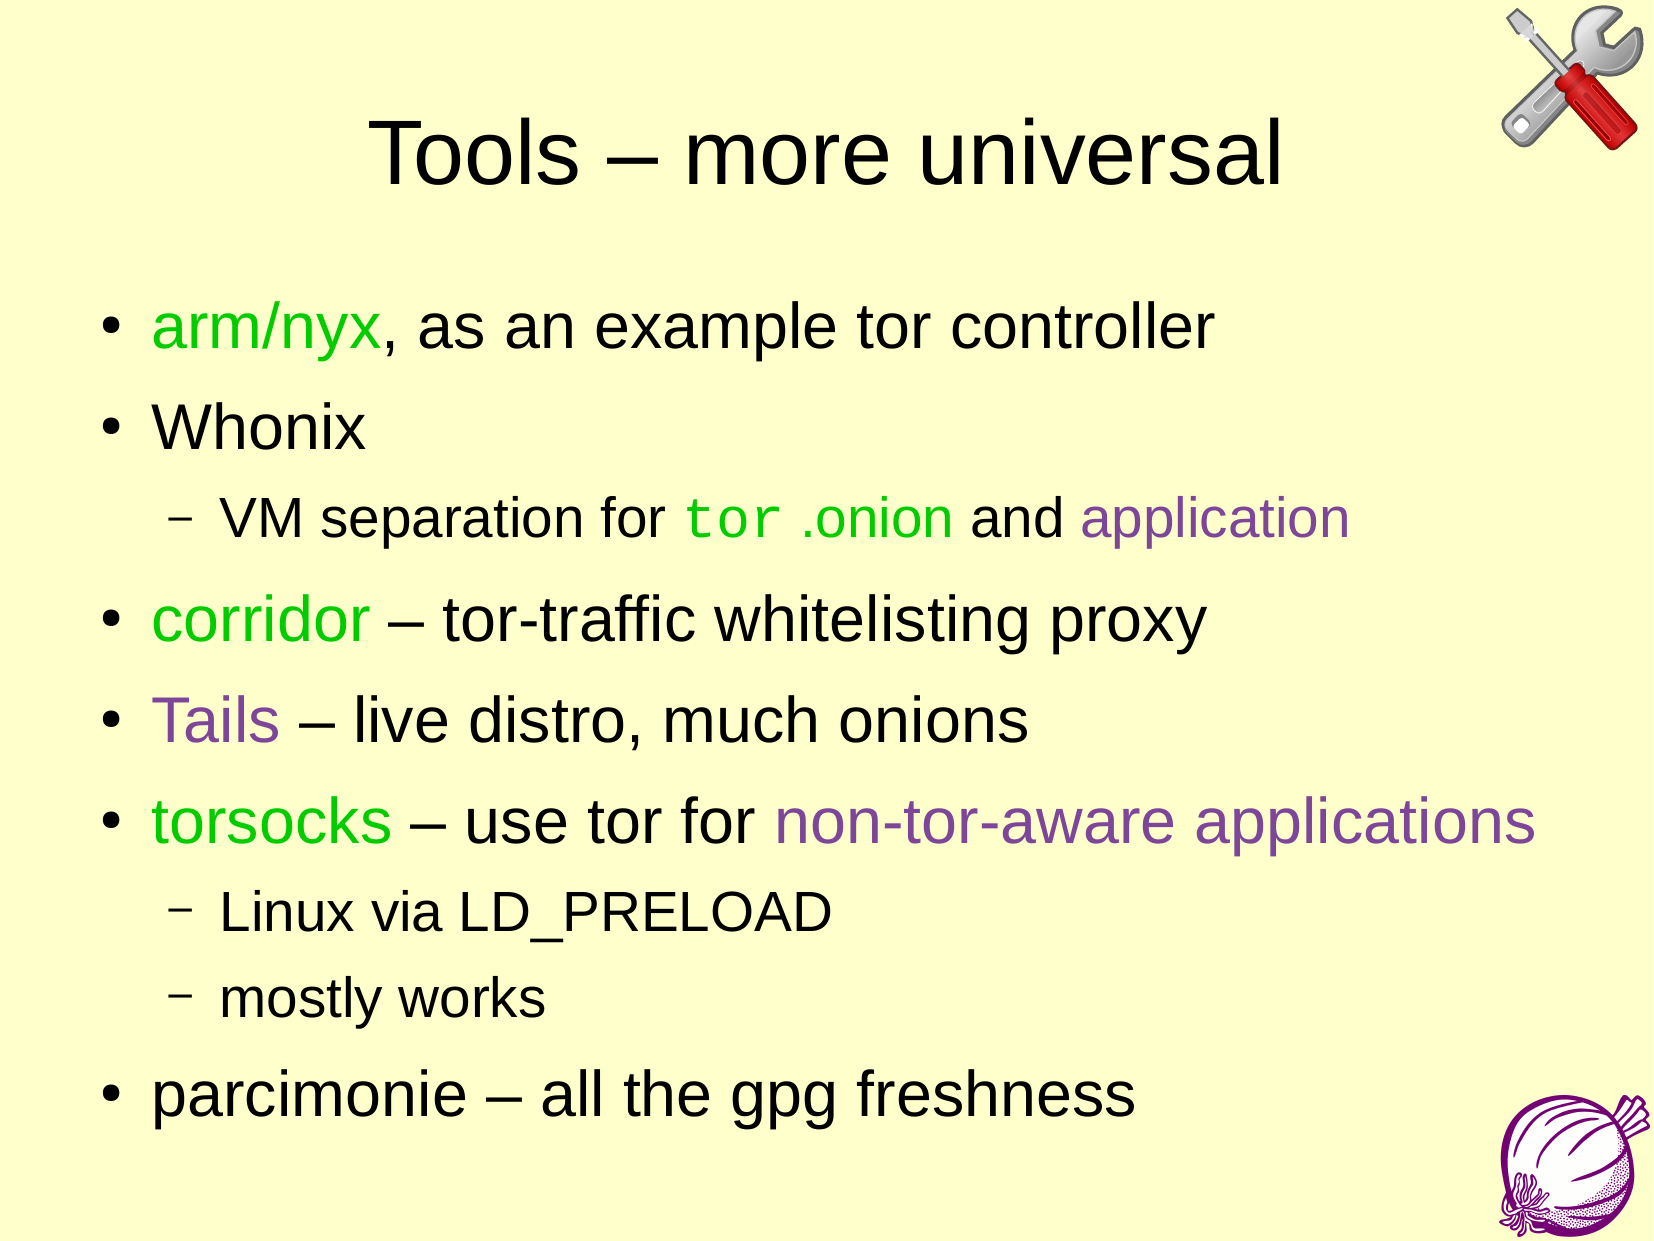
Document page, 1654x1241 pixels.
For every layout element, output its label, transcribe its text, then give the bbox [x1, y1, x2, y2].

title Tools – more universal [82, 49, 1571, 257]
list arm/nyx, as an example tor controller Whonix VM separation for tor .onion and application corridor – tor-traffic whitelisting proxy Tails – live distro, much onions torsocks – use tor for non-tor-aware applications Linux via LD_PRELOAD mostly works parcimonie – all the gpg freshness [82, 290, 1571, 1186]
picture [1492, 0, 1651, 158]
